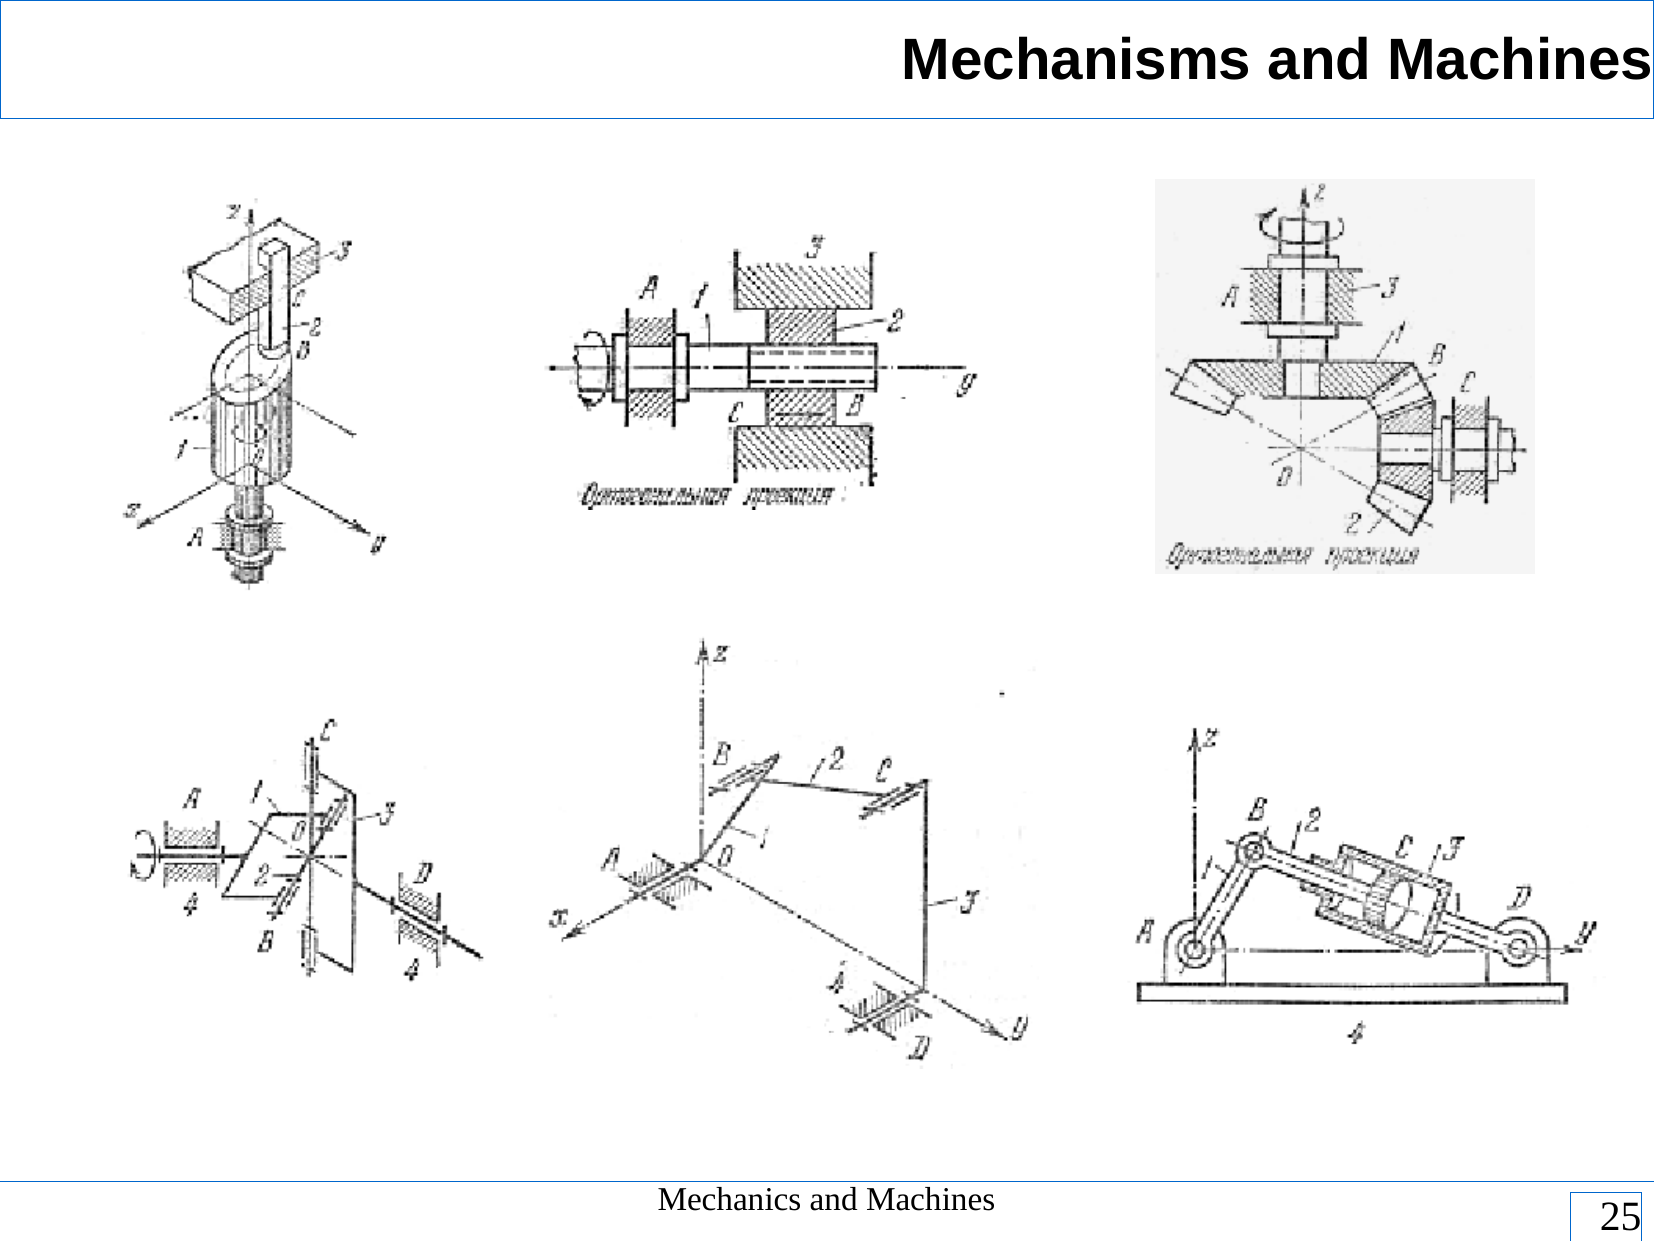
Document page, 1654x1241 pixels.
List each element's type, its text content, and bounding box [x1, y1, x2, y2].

title Mechanisms and Machines [0, 0, 1654, 119]
picture [540, 224, 990, 511]
picture [1155, 179, 1535, 574]
picture [120, 194, 399, 599]
picture [1123, 719, 1606, 1052]
picture [540, 629, 1039, 1070]
picture [123, 713, 496, 991]
